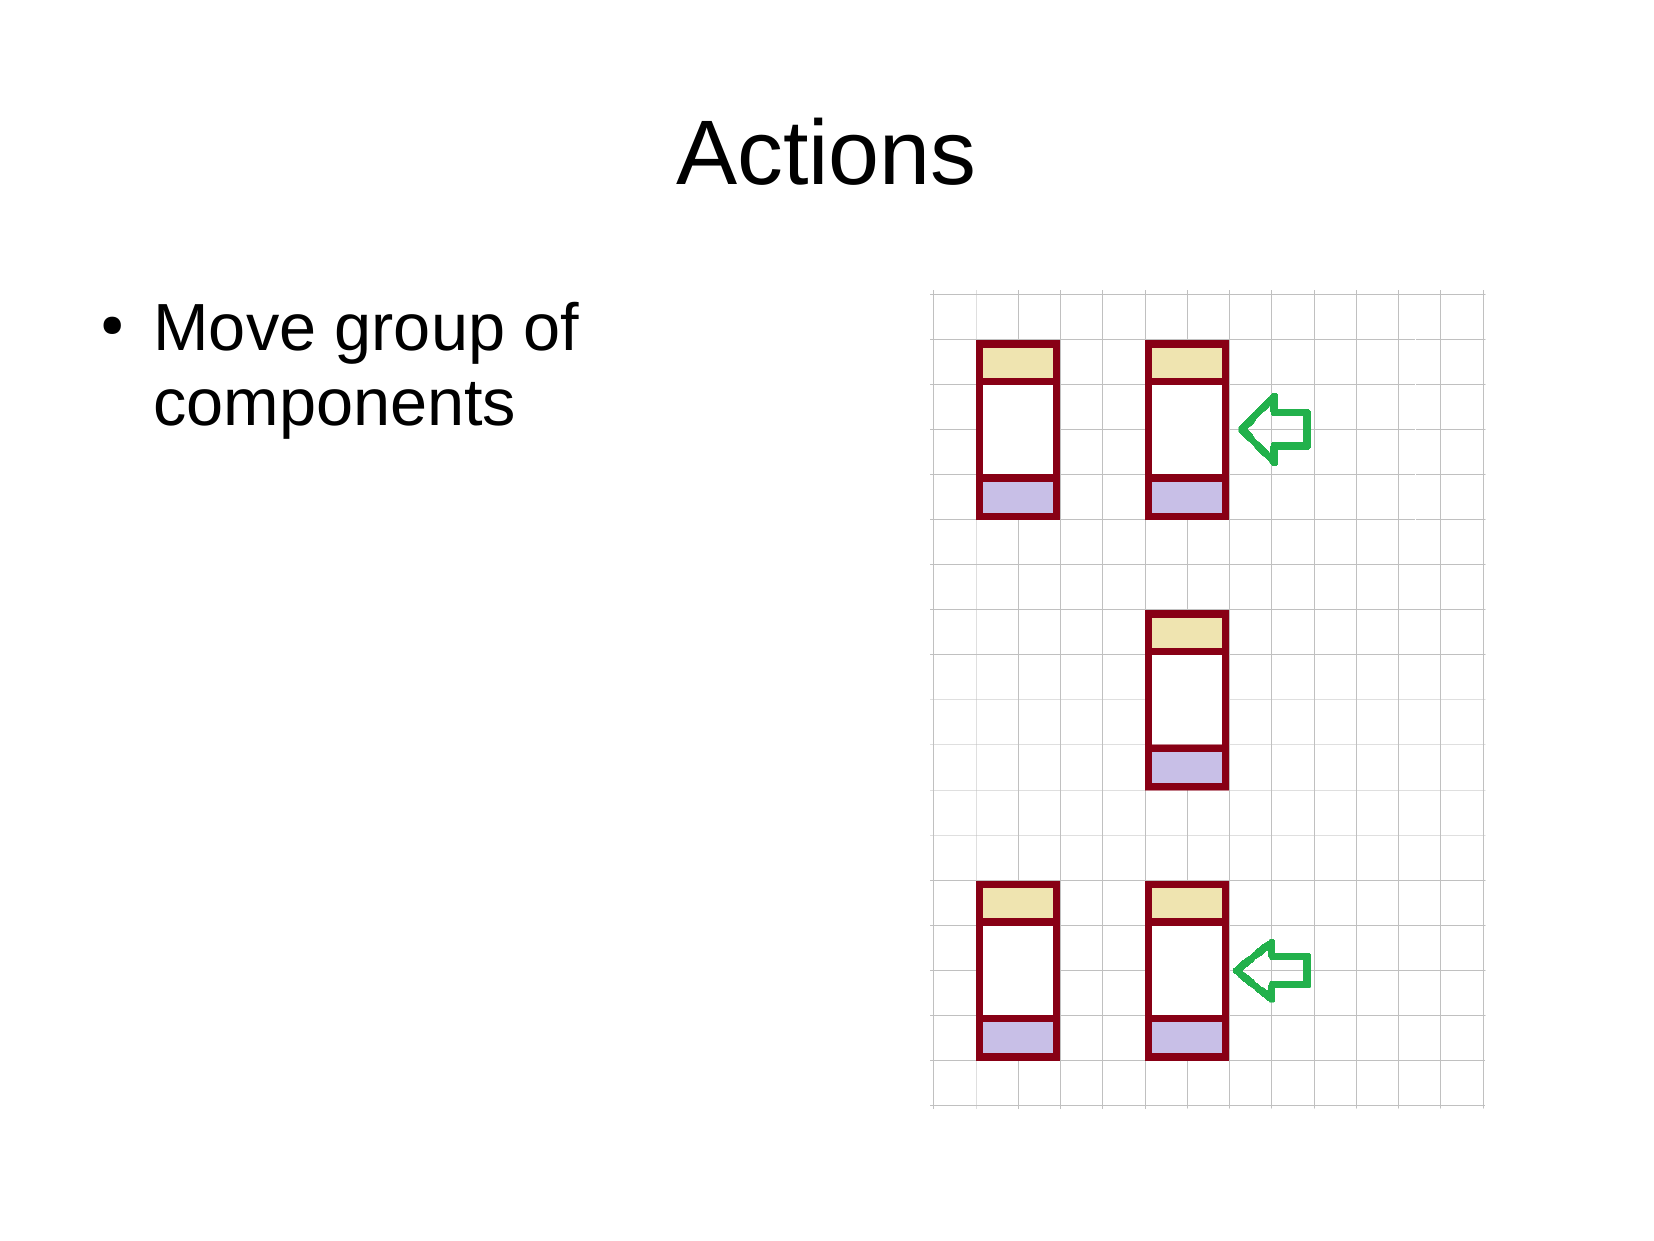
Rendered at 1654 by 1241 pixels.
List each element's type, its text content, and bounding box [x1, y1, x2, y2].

picture [930, 290, 1486, 1109]
title Actions [82, 49, 1571, 257]
list Move group of components [82, 290, 809, 1109]
